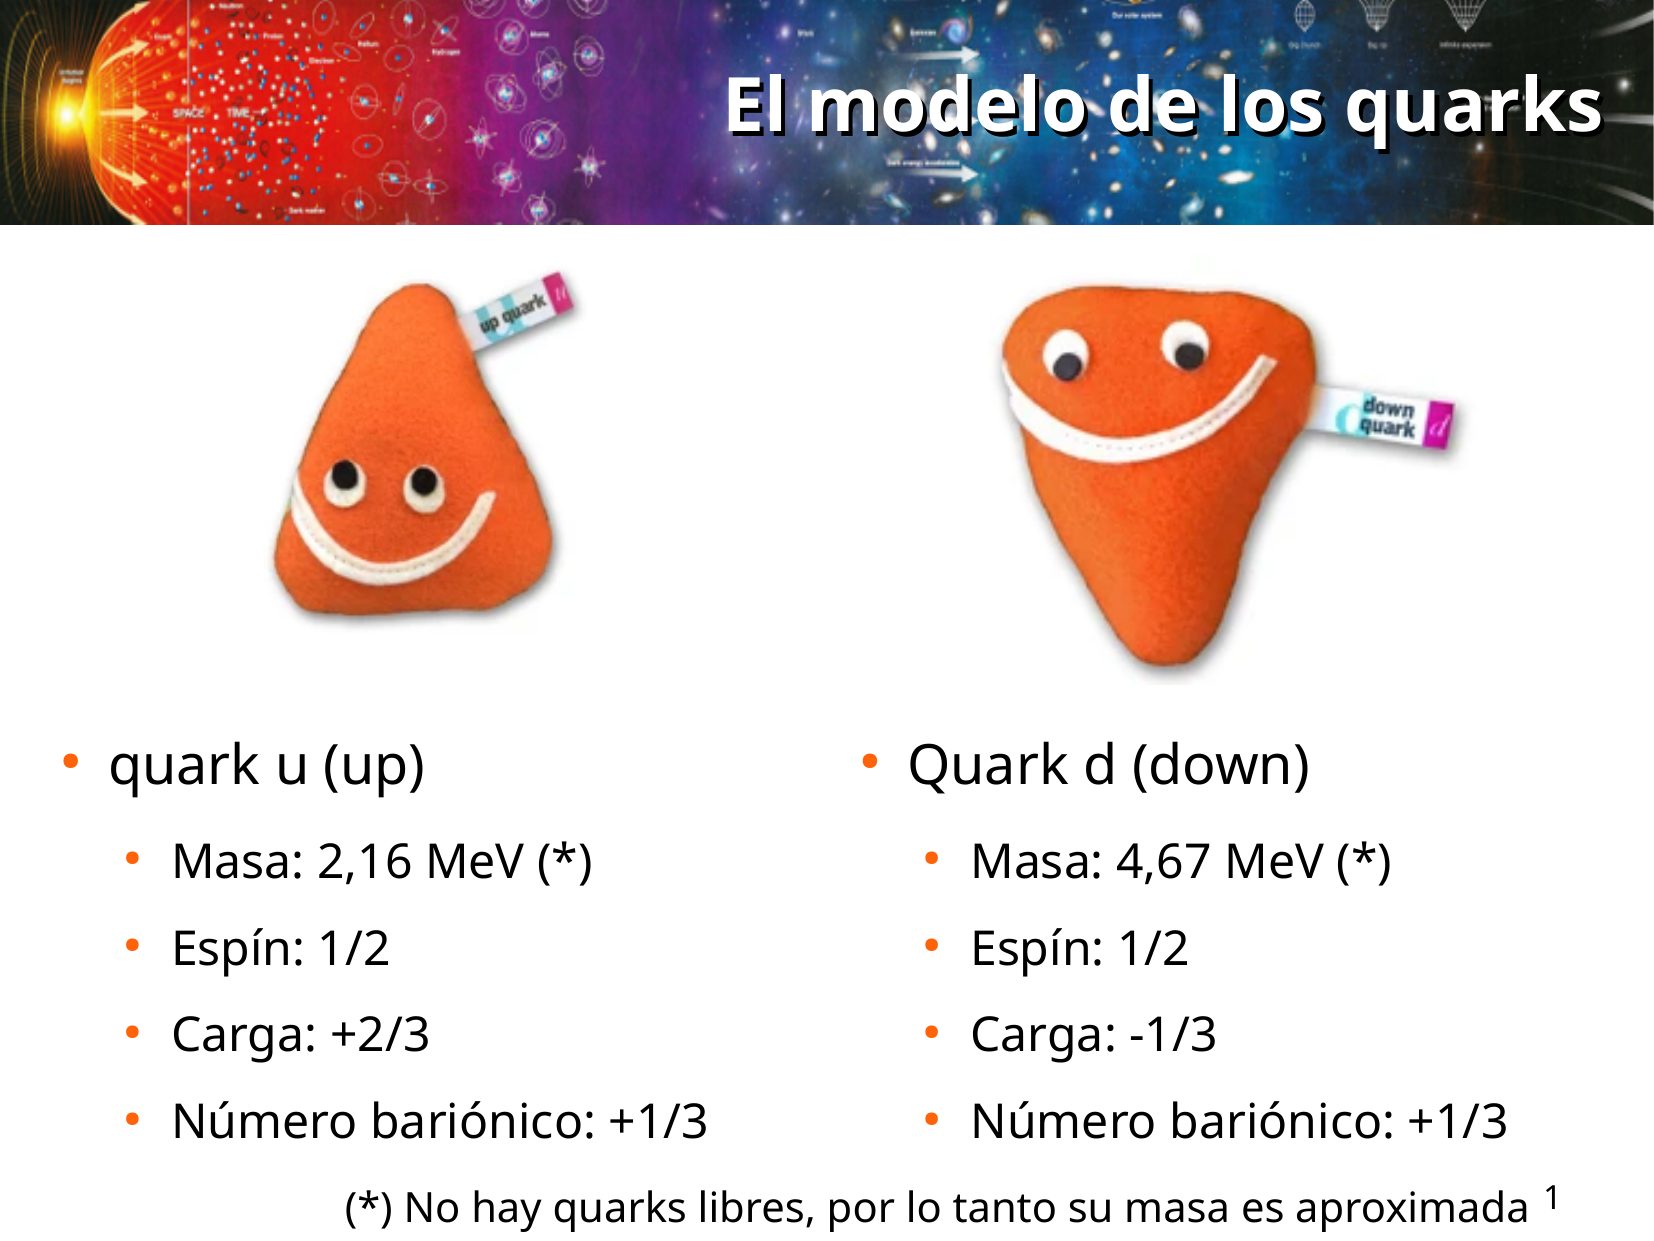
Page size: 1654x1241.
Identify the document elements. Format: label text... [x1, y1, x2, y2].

title El modelo de los quarks [45, 15, 1606, 191]
list quark u (up) Masa: 2,16 MeV (*) Espín: 1/2 Carga: +2/3 Número bariónico: +1/3 [45, 725, 807, 1155]
picture [970, 254, 1479, 685]
list Quark d (down) Masa: 4,67 MeV (*) Espín: 1/2 Carga: -1/3 Número bariónico: +1/3 [844, 725, 1606, 1155]
picture [0, 0, 1654, 225]
text_box (*) No hay quarks libres, por lo tanto su masa es aproximada [330, 1170, 1401, 1236]
picture [264, 254, 587, 685]
